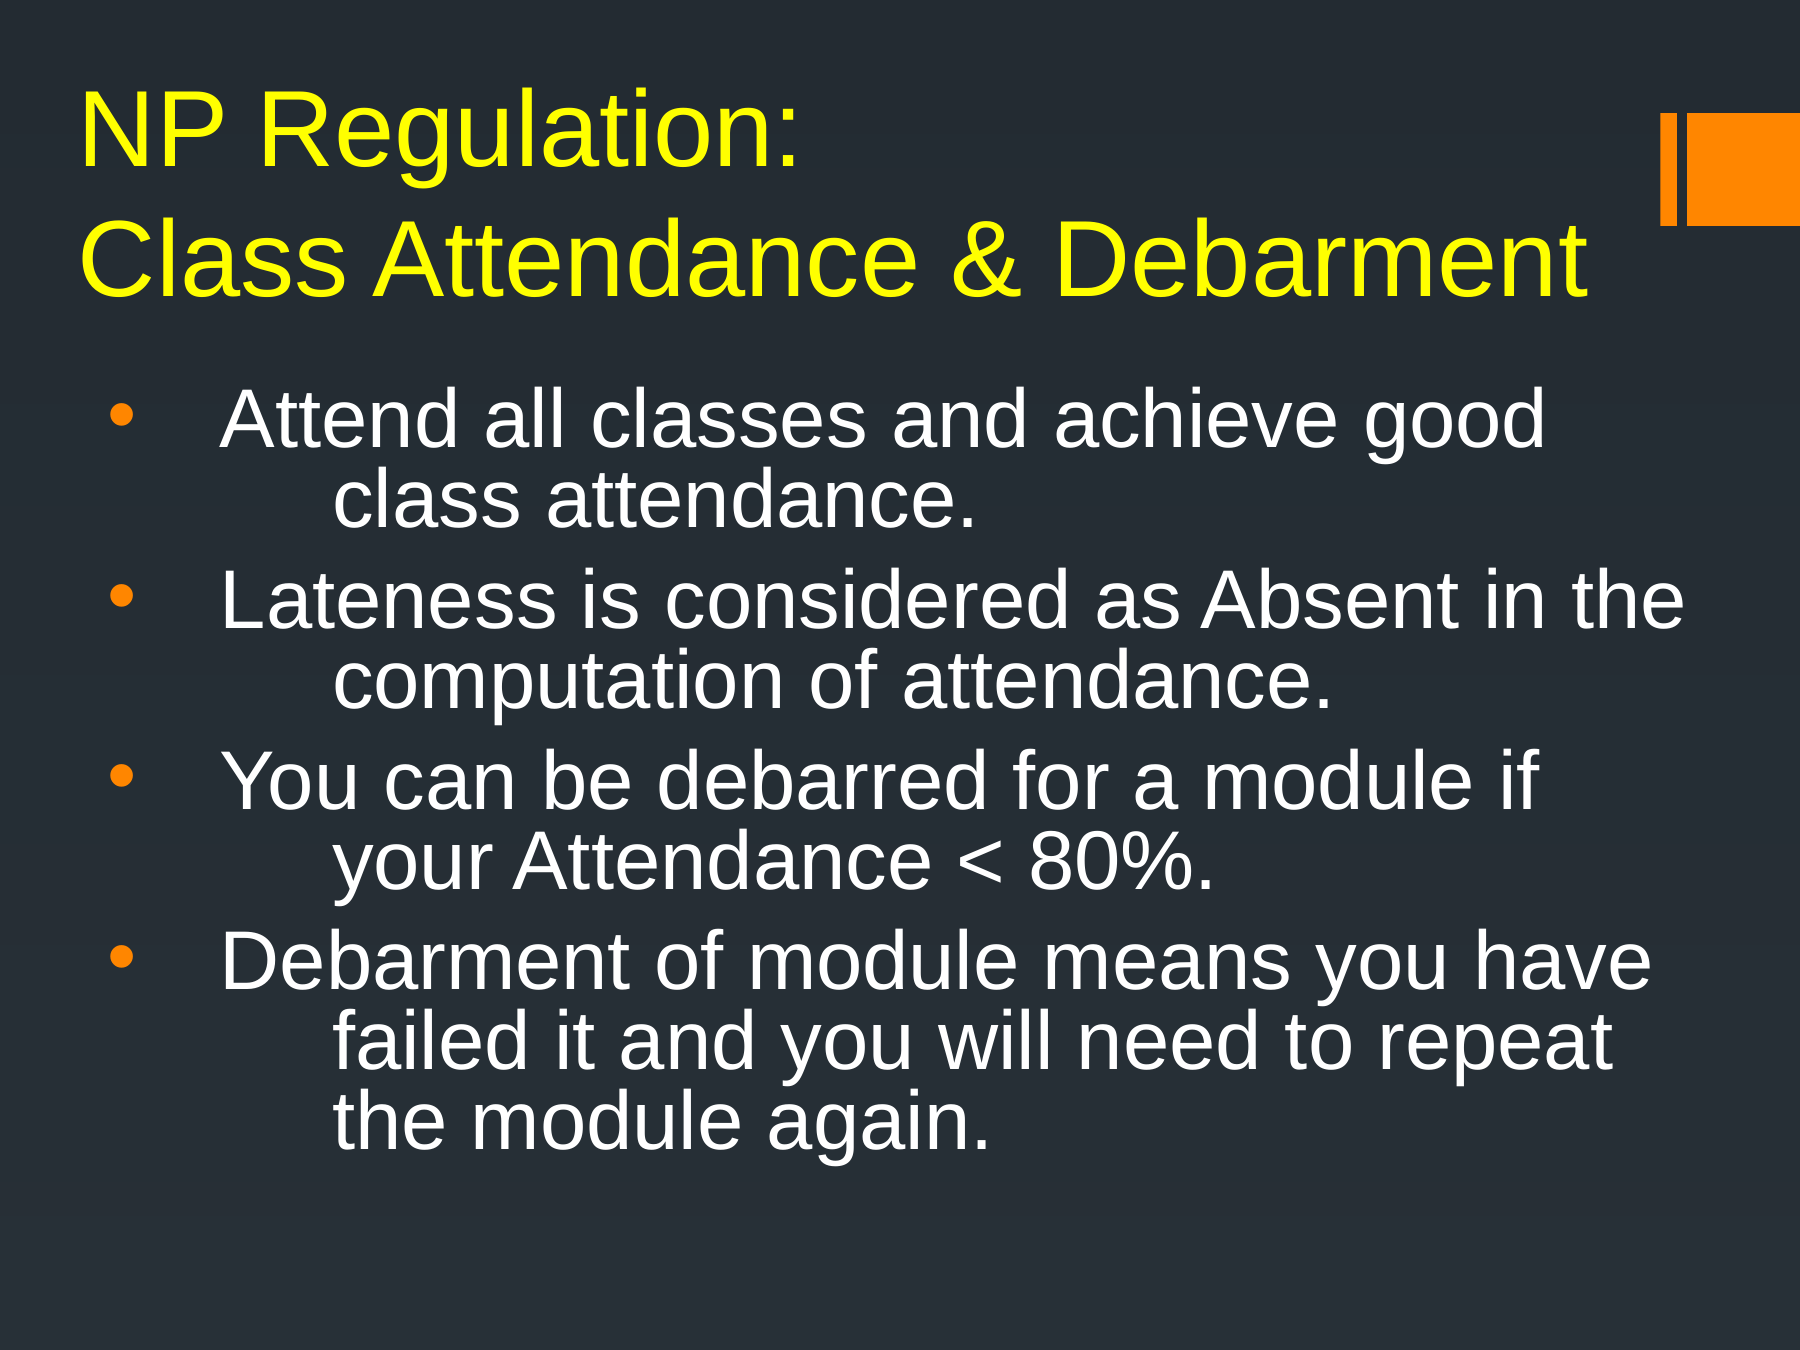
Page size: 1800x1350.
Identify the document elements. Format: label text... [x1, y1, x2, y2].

title NP Regulation: Class Attendance & Debarment [60, 29, 1756, 328]
subtitle Attend all classes and achieve good class attendance. Lateness is considered as Absent in the computation of attendance. You can be debarred for a module if your Attendance < 80%. Debarment of module means you have failed it and you will need to repeat the module again. [90, 374, 1711, 1261]
